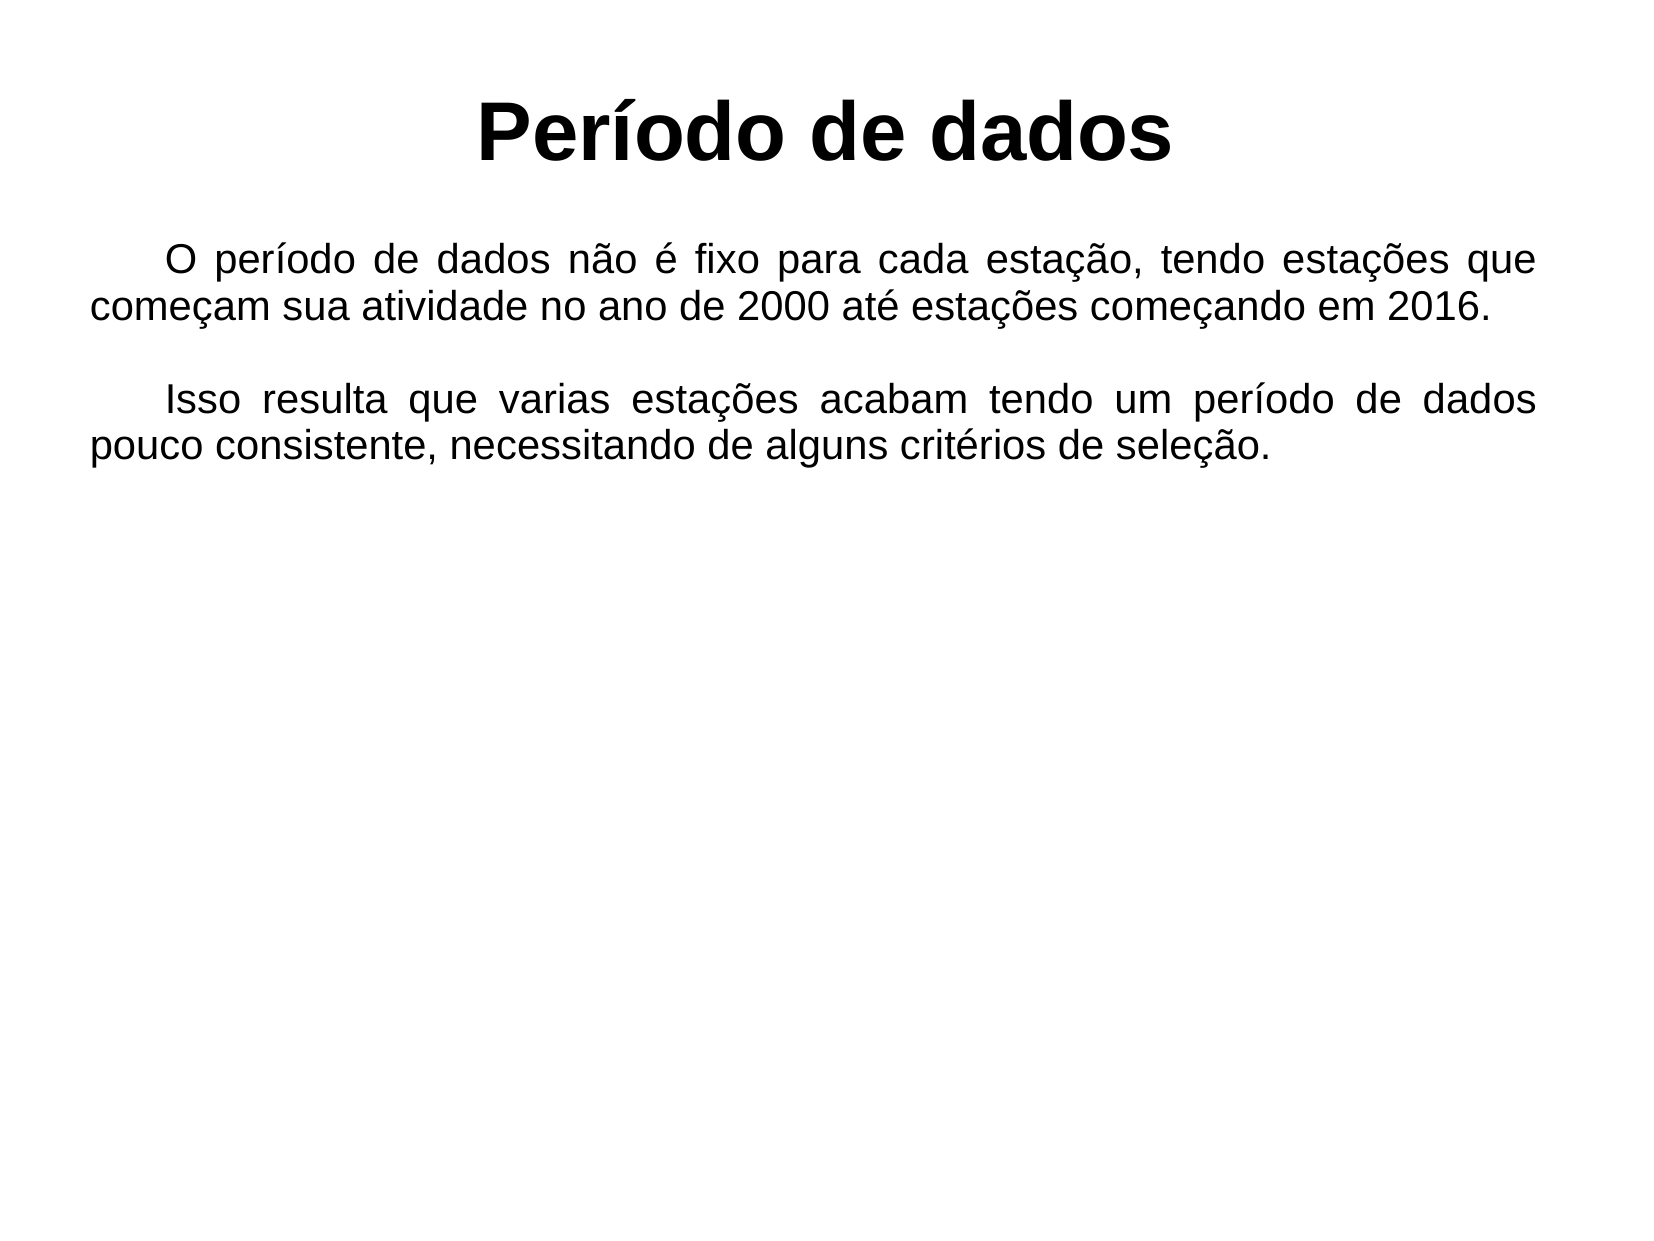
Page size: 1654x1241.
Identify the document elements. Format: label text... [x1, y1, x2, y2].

title Período de dados [82, 29, 1569, 236]
text_box O período de dados não é fixo para cada estação, tendo estações que começam sua atividade no ano de 2000 até estações começando em 2016. Isso resulta que varias estações acabam tendo um período de dados pouco consistente, necessitando de alguns critérios de seleção. [75, 229, 1553, 481]
